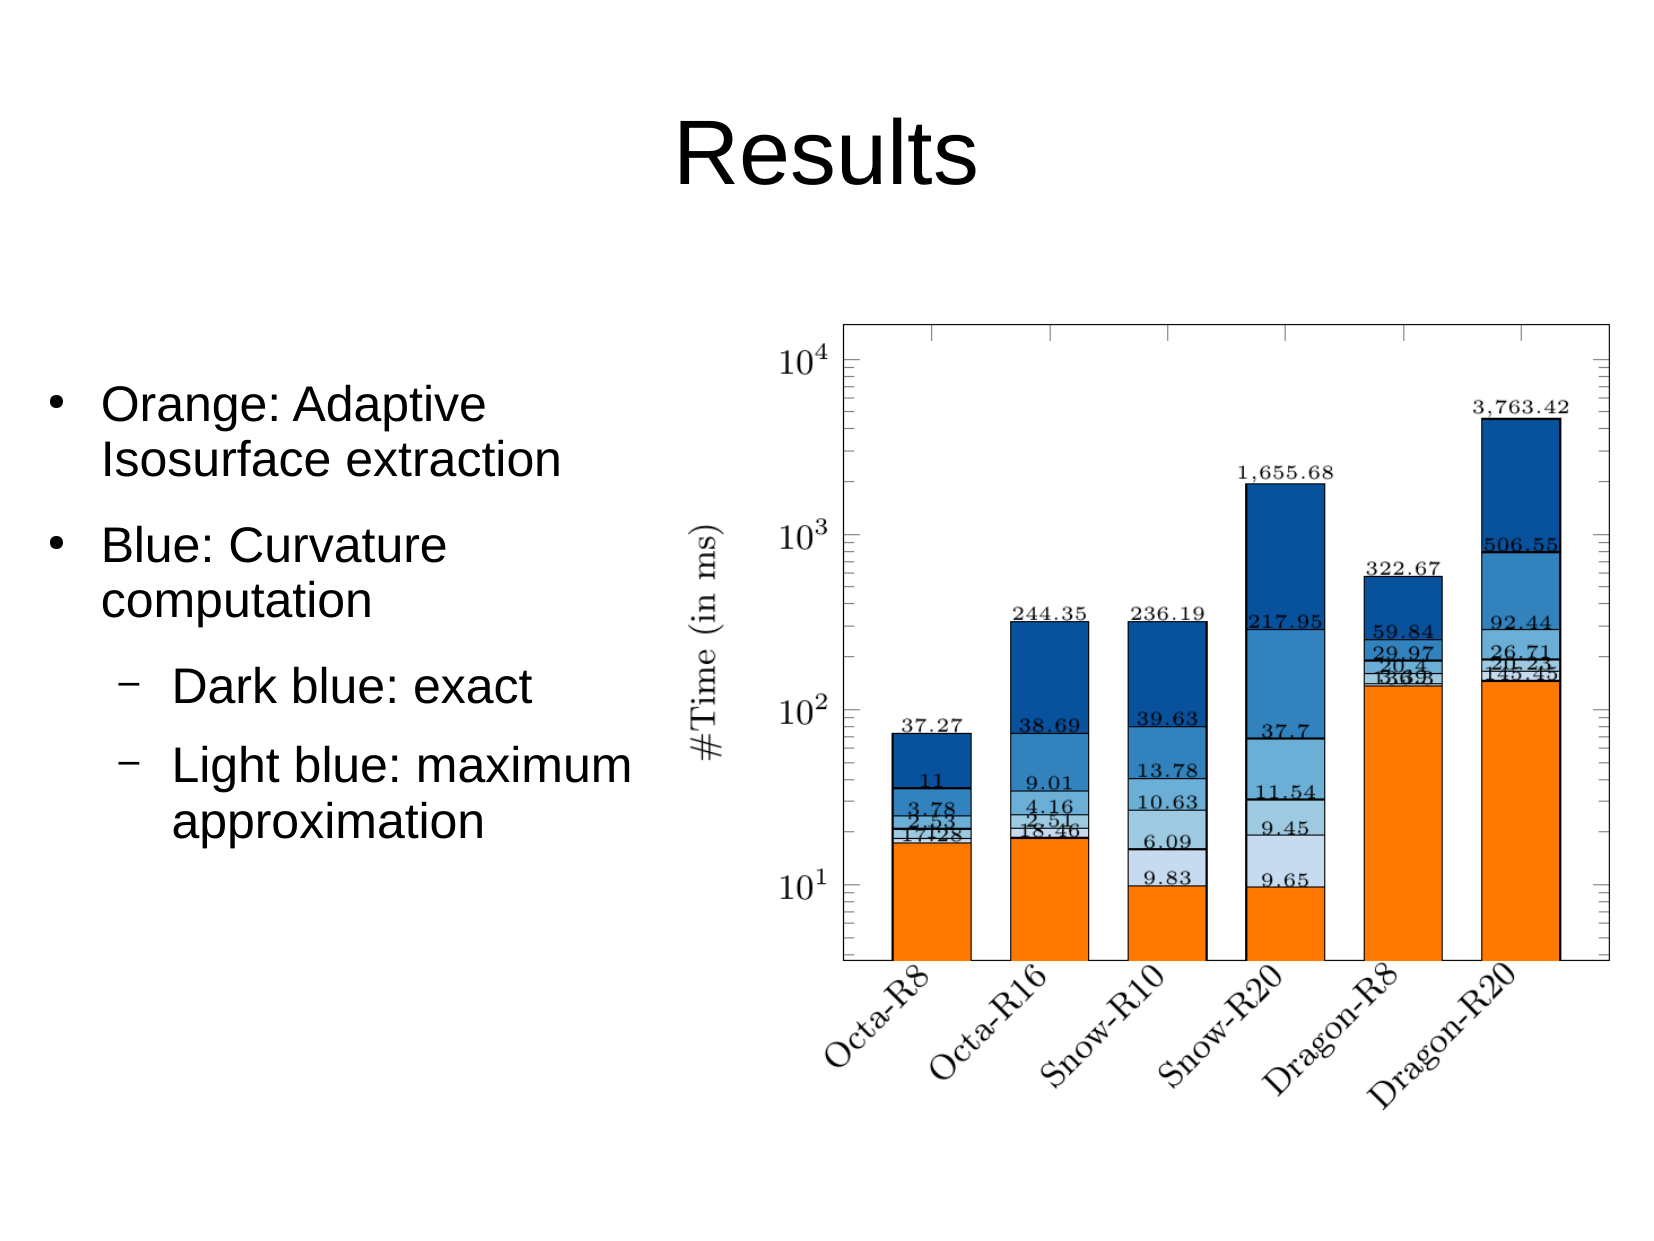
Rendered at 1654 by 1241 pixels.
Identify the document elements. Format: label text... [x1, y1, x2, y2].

picture [660, 271, 1636, 1135]
title Results [82, 49, 1571, 257]
list Orange: Adaptive Isosurface extraction Blue: Curvature computation Dark blue: exact Light blue: maximum approximation [30, 375, 661, 1096]
